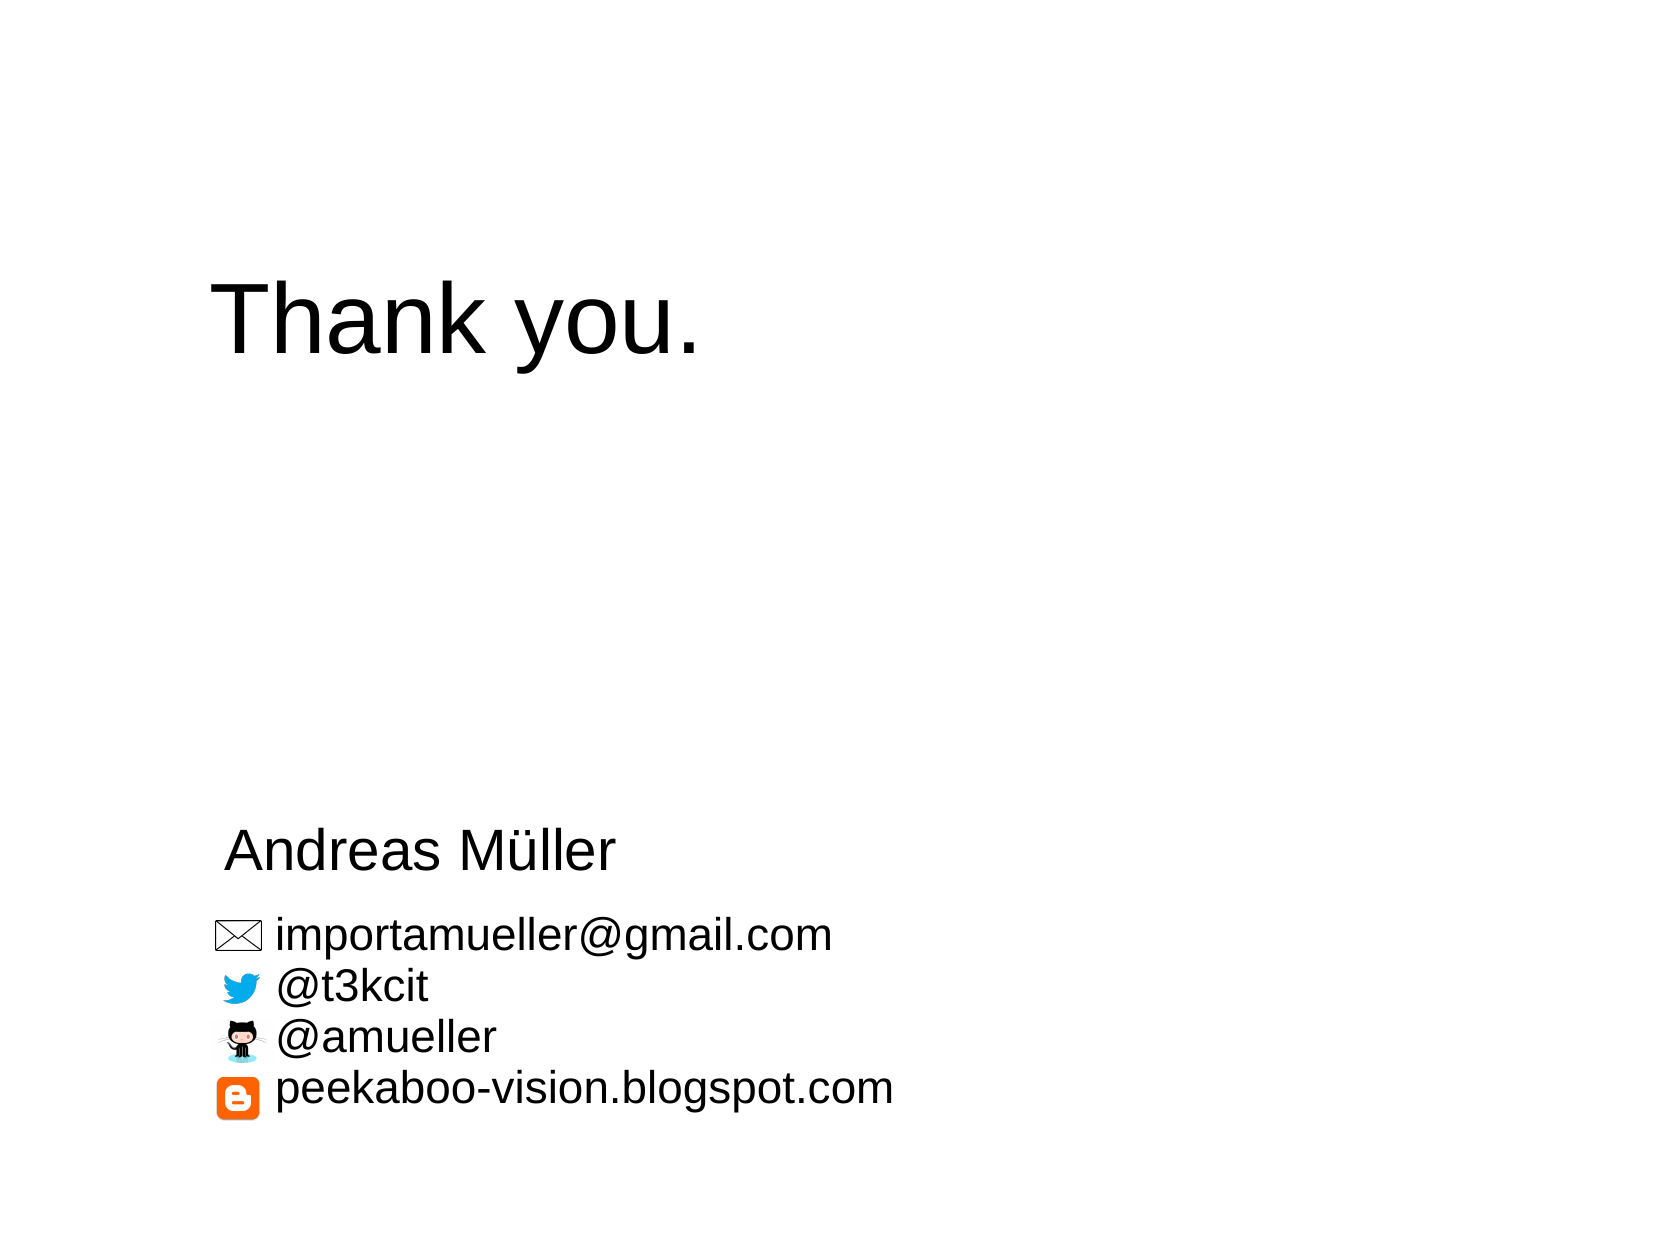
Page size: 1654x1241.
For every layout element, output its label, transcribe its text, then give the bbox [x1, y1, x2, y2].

picture [215, 920, 262, 951]
picture [210, 957, 274, 1066]
text_box Thank you. [194, 256, 1305, 496]
text_box importamueller@gmail.com @t3kcit @amueller peekaboo-vision.blogspot.com [260, 714, 1370, 1122]
picture [215, 1076, 261, 1122]
text_box Andreas Müller [210, 810, 916, 891]
